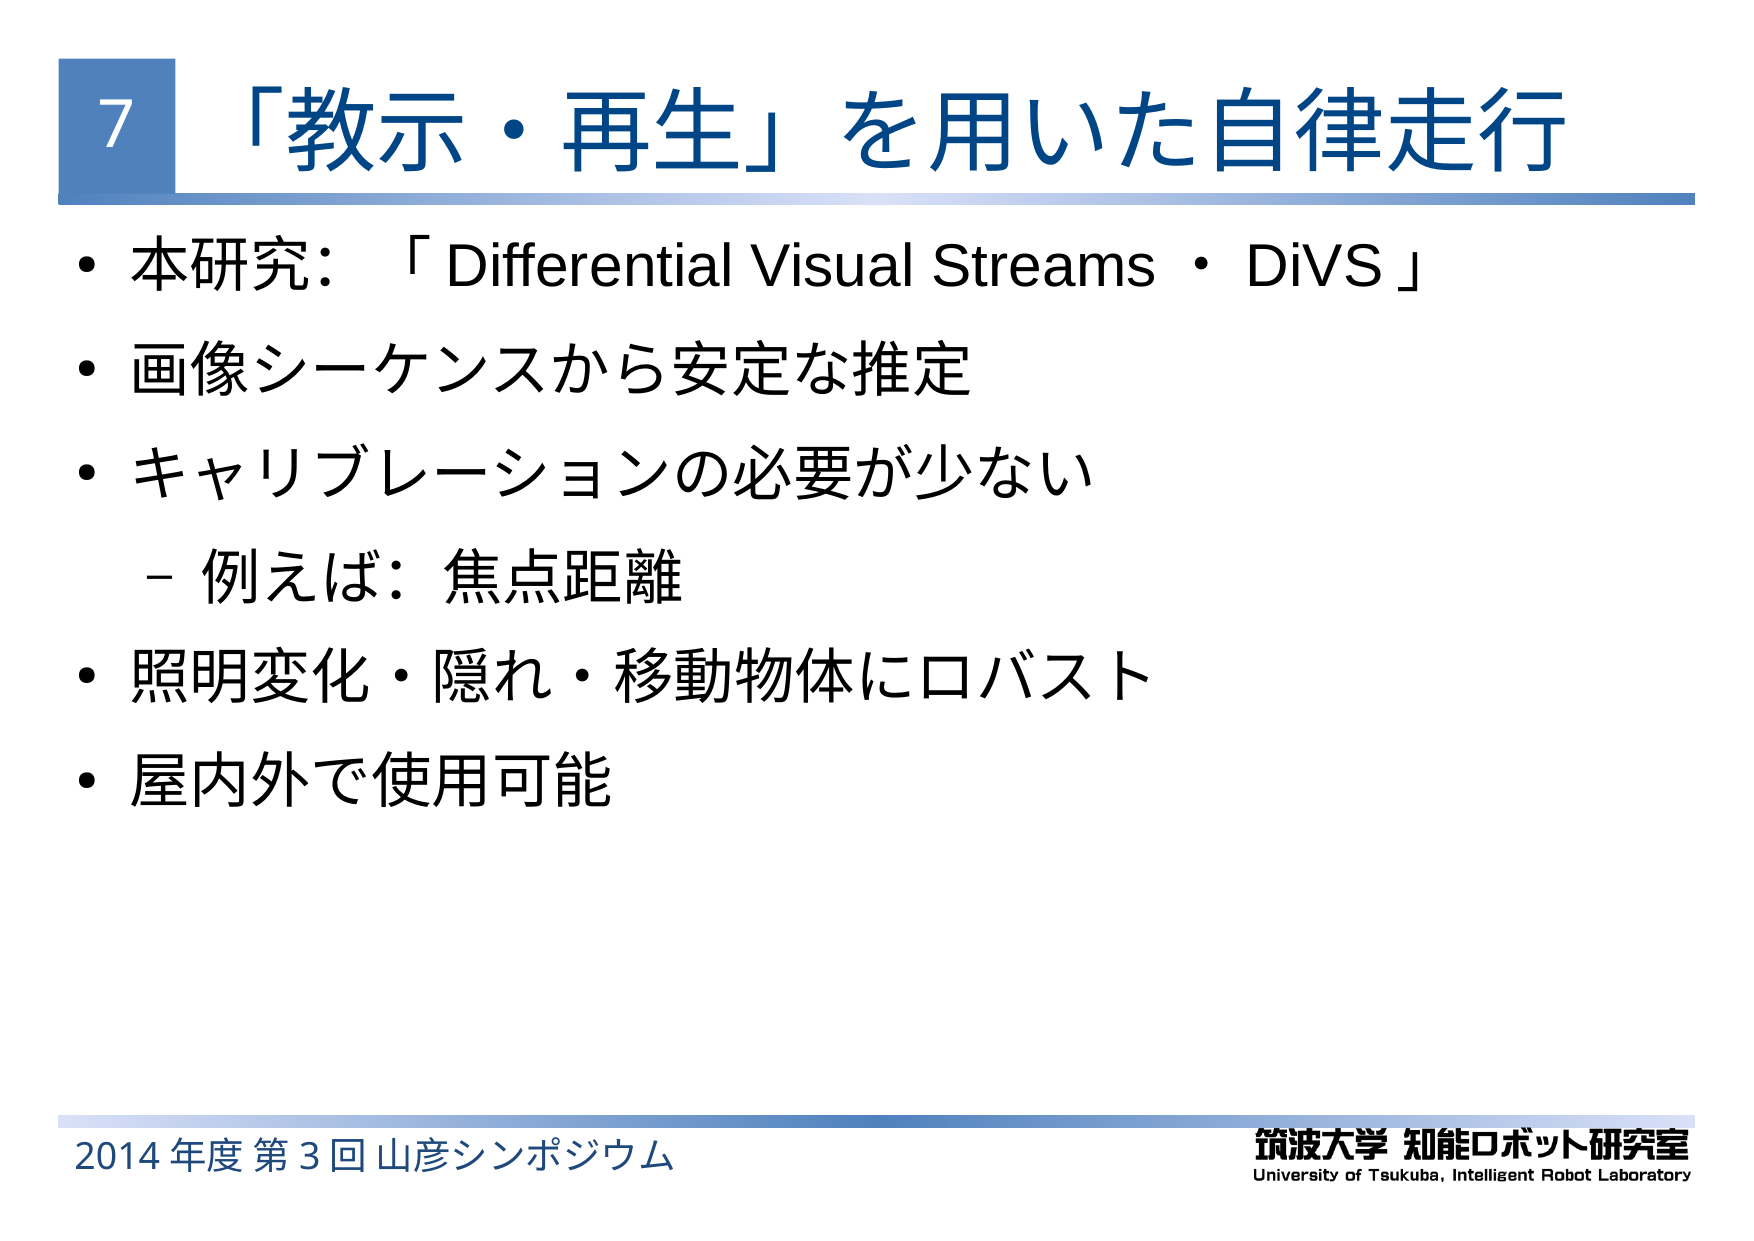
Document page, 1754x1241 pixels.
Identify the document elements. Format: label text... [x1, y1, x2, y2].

title 「教示・再生」を用いた自律走行 [193, 61, 1651, 205]
list 本研究：「Differential Visual Streams・DiVS」 画像シーケンスから安定な推定 キャリブレーションの必要が少ない 例えば：焦点距離 照明変化・隠れ・移動物体にロバスト 屋内外で使用可能 [58, 223, 1696, 1116]
picture [1252, 1127, 1691, 1182]
